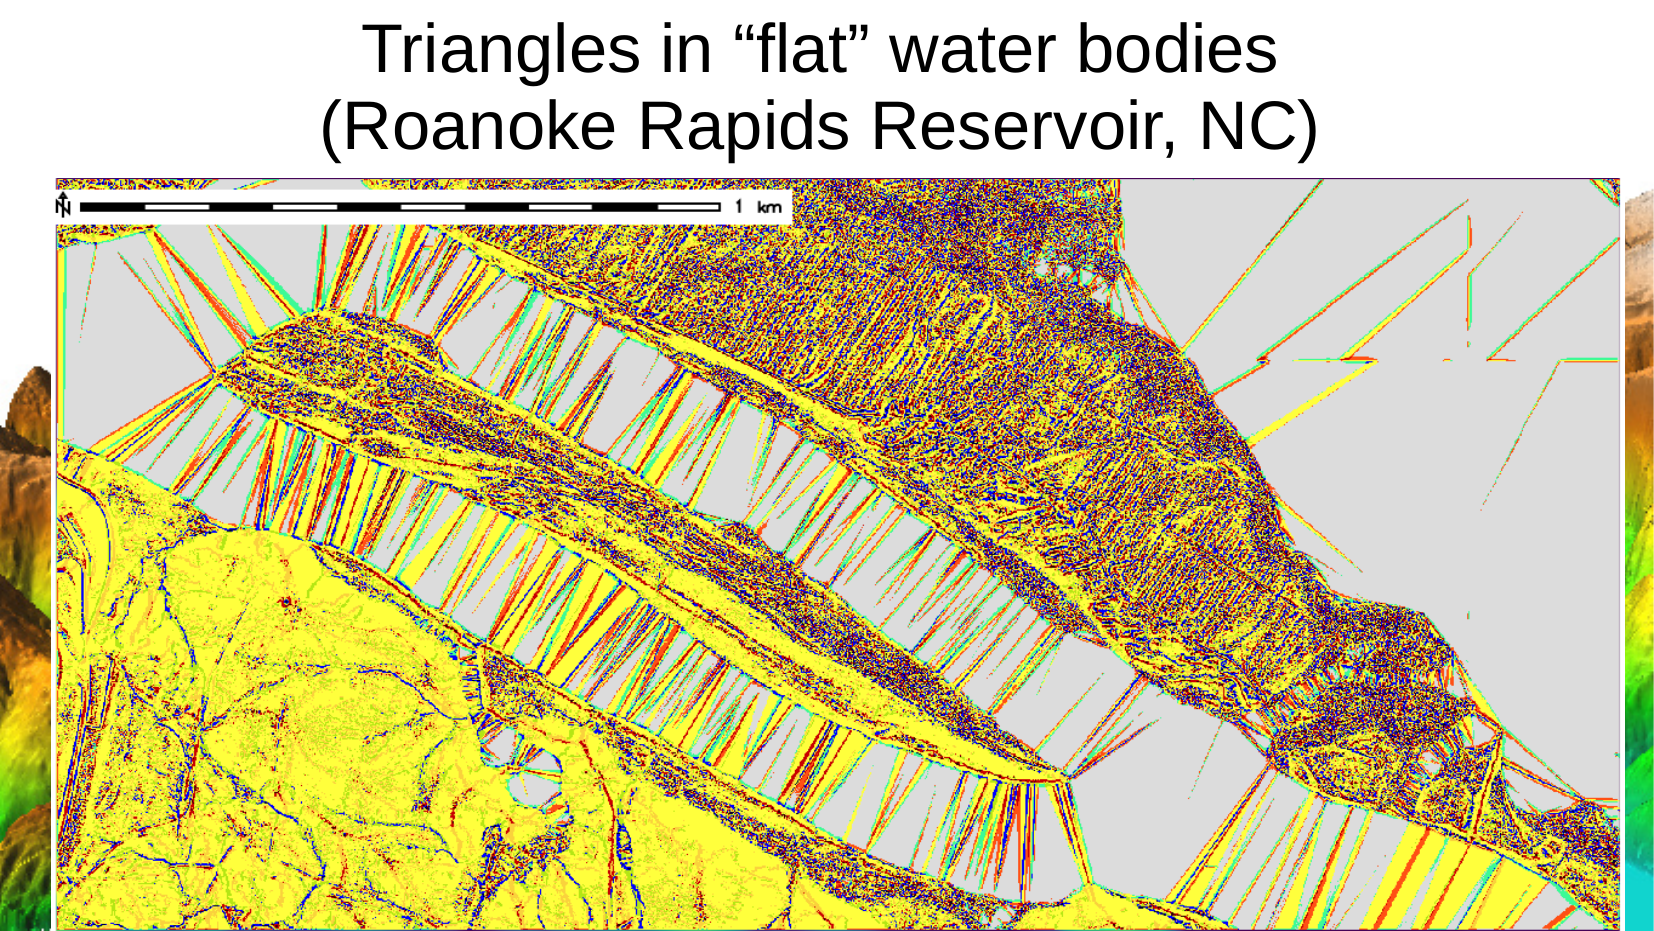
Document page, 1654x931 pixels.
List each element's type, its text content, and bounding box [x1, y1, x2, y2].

picture [0, 0, 1654, 931]
title Triangles in “flat” water bodies (Roanoke Rapids Reservoir, NC) [76, 9, 1565, 165]
